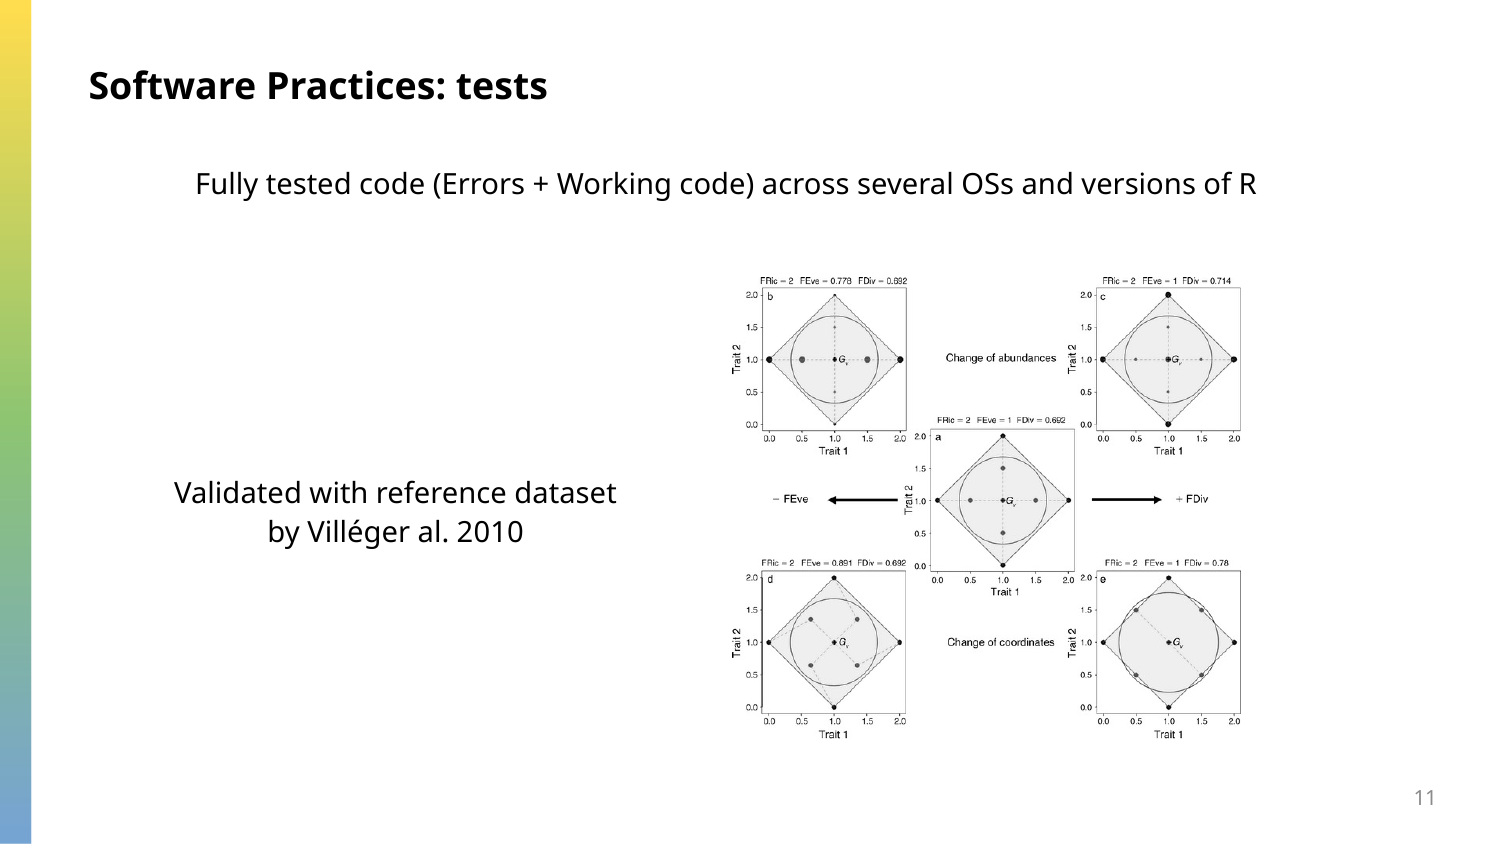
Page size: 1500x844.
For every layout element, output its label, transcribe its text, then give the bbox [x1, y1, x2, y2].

list Software Practices: tests [88, 61, 1442, 157]
text_box Fully tested code (Errors + Working code) across several OSs and versions of R [118, 156, 1335, 207]
text_box Validated with reference dataset by Villéger al. 2010 [129, 464, 662, 551]
picture [0, 0, 1500, 844]
